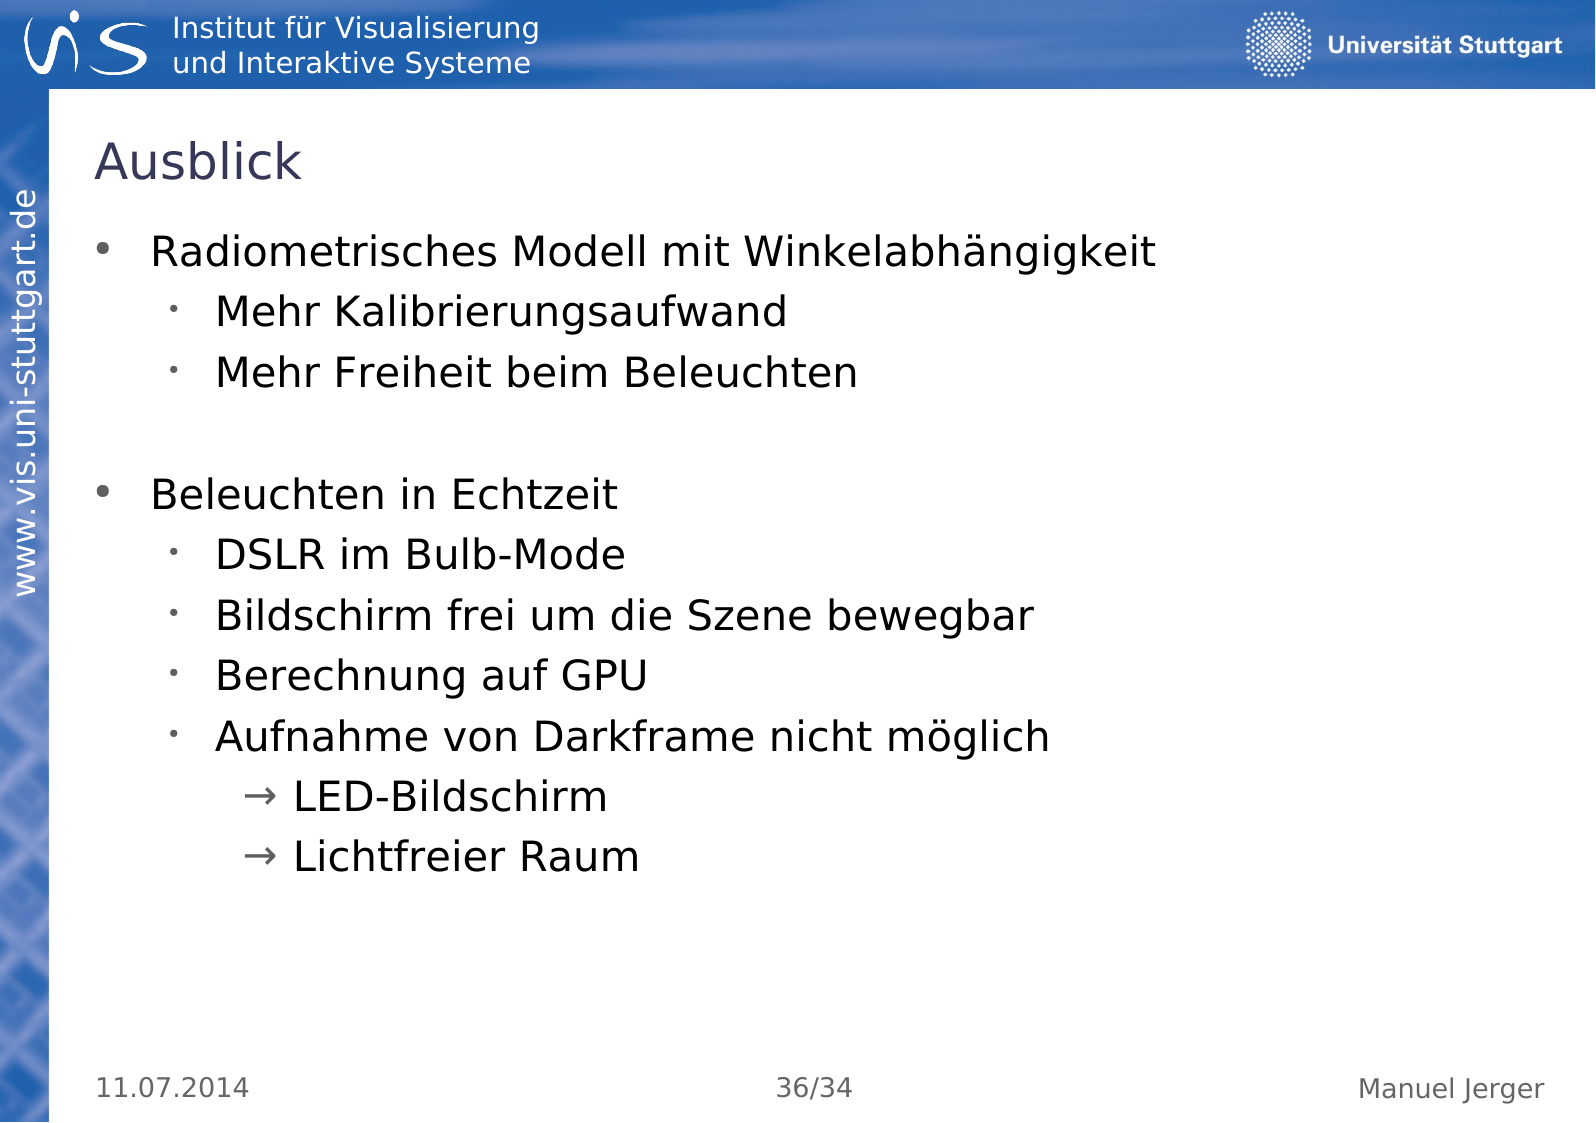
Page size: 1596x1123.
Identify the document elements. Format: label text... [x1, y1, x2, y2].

title Ausblick [94, 117, 1534, 201]
list Radiometrisches Modell mit Winkelabhängigkeit Mehr Kalibrierungsaufwand Mehr Freiheit beim Beleuchten Beleuchten in Echtzeit DSLR im Bulb-Mode Bildschirm frei um die Szene bewegbar Berechnung auf GPU Aufnahme von Darkframe nicht möglich LED-Bildschirm Lichtfreier Raum [94, 224, 1548, 1052]
picture [24, 0, 1596, 89]
picture [0, 0, 49, 1122]
